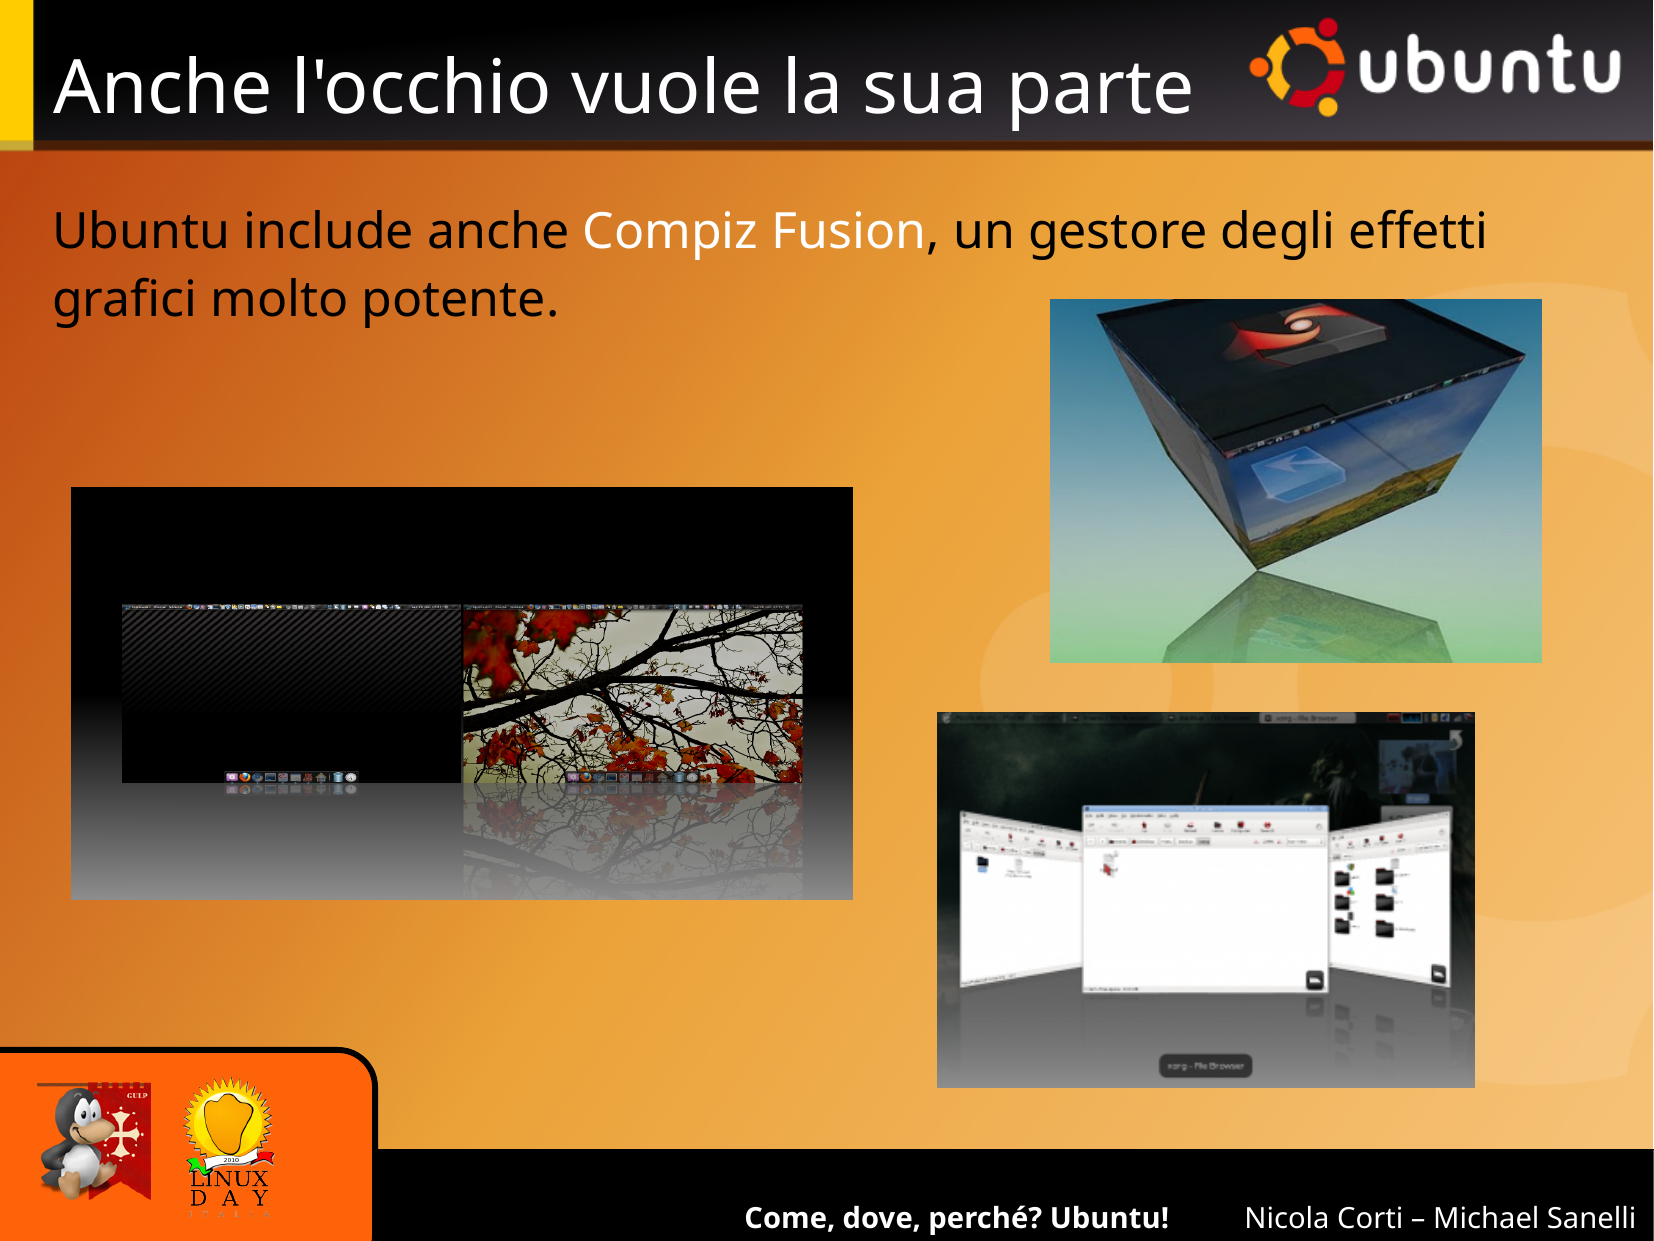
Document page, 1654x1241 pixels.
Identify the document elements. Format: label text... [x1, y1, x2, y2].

text_box Ubuntu include anche Compiz Fusion, un gestore degli effetti grafici molto potente. [37, 187, 1613, 315]
picture [0, 0, 1653, 1149]
title Anche l'occhio vuole la sua parte [49, 25, 1201, 143]
picture [183, 1076, 275, 1217]
picture [37, 1082, 151, 1200]
